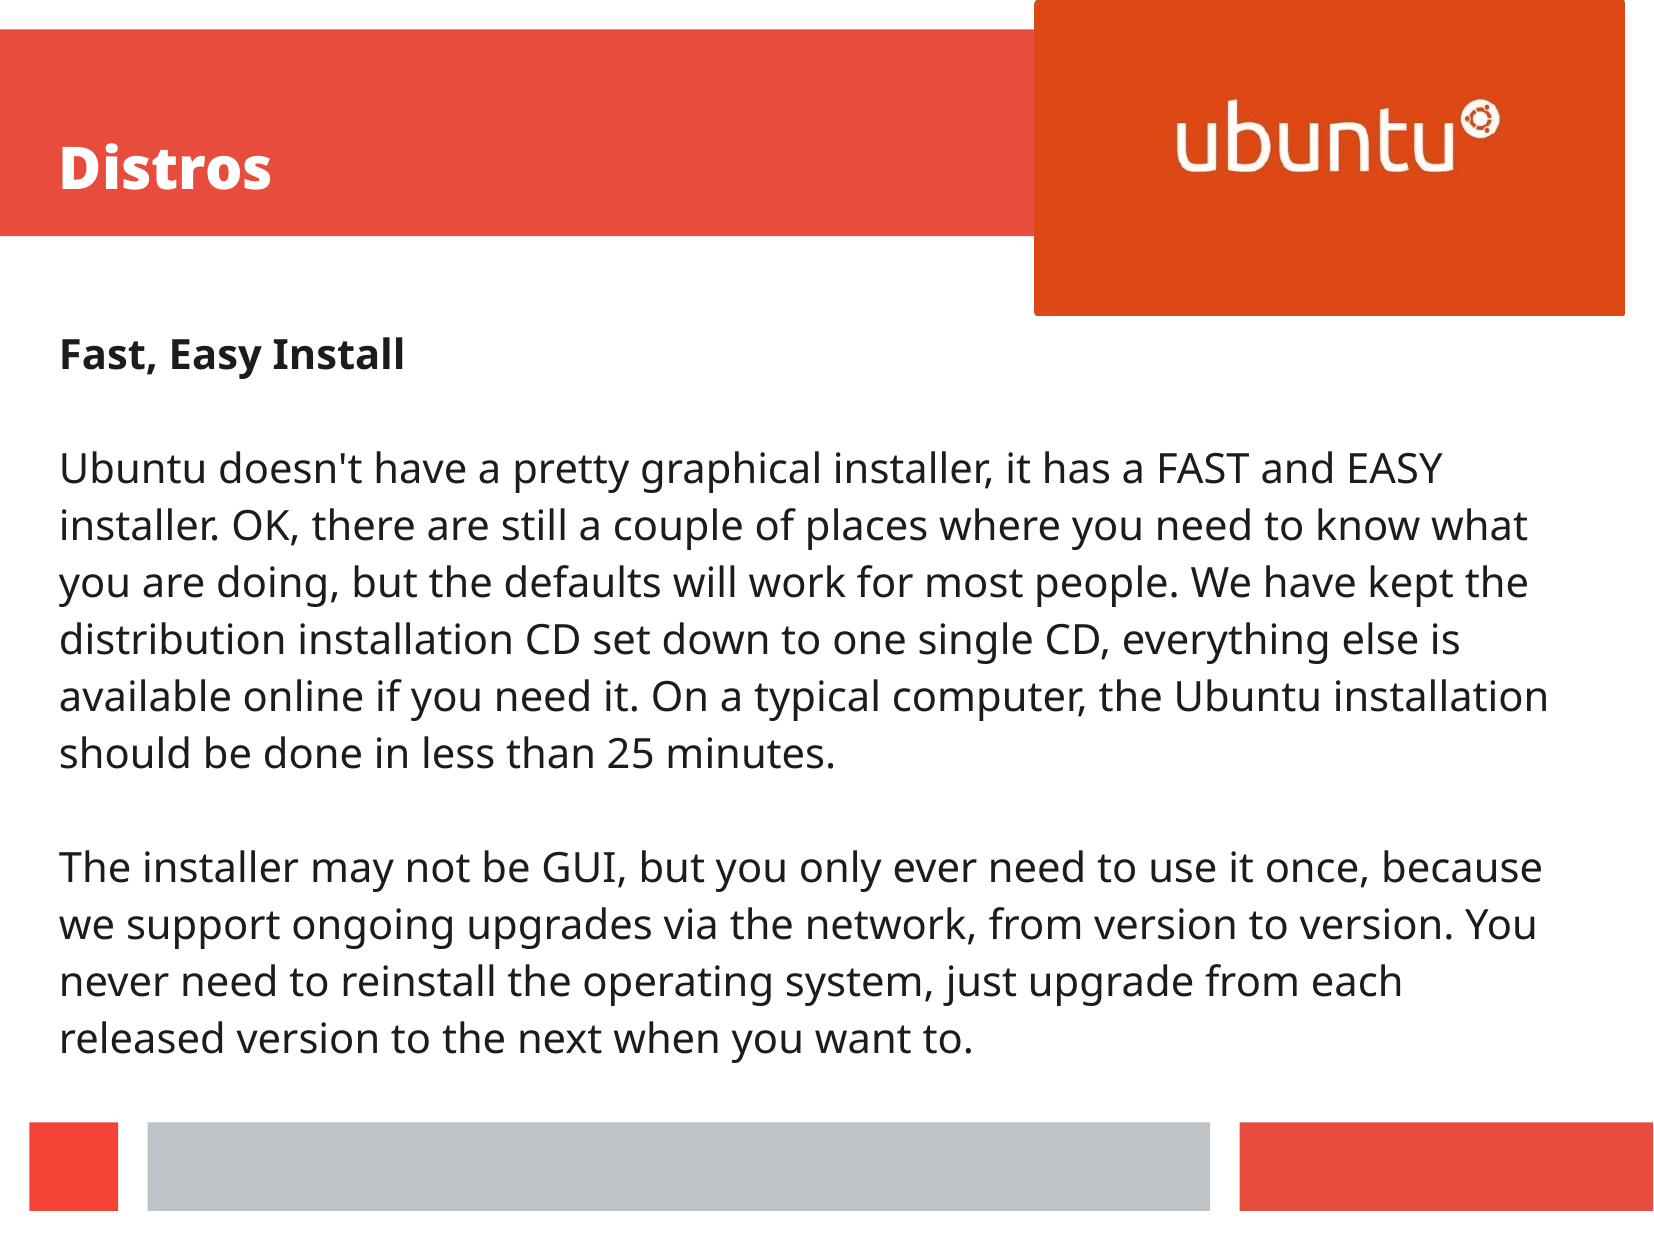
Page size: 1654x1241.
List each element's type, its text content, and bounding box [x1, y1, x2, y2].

picture [1034, 0, 1625, 316]
title Distros [58, 59, 1034, 207]
subtitle Fast, Easy Install Ubuntu doesn't have a pretty graphical installer, it has a FAST and EASY installer. OK, there are still a couple of places where you need to know what you are doing, but the defaults will work for most people. We have kept the distribution installation CD set down to one single CD, everything else is available online if you need it. On a typical computer, the Ubuntu installation should be done in less than 25 minutes. The installer may not be GUI, but you only ever need to use it once, because we support ongoing upgrades via the network, from version to version. You never need to reinstall the operating system, just upgrade from each released version to the next when you want to. [58, 324, 1565, 1093]
